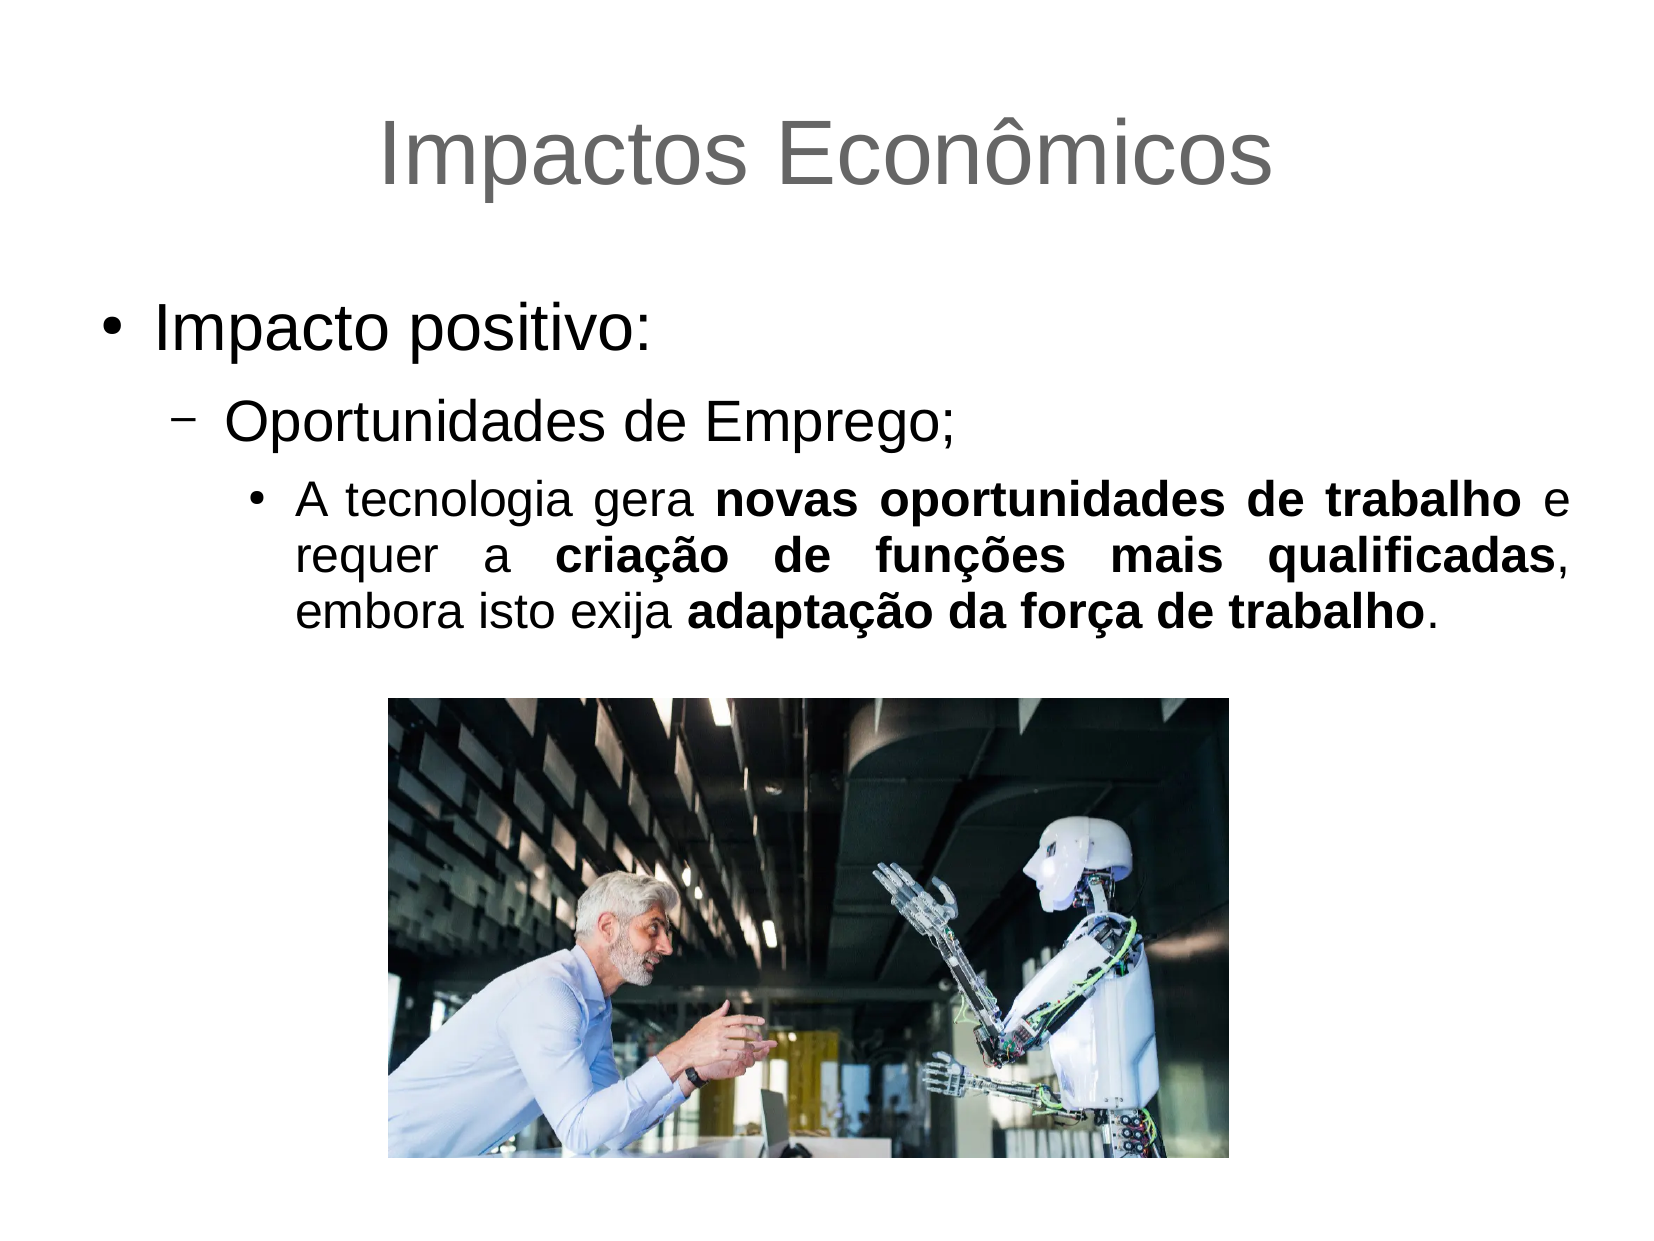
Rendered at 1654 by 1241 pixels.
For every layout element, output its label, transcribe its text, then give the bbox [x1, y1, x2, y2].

picture [388, 698, 1229, 1158]
list Impacto positivo: Oportunidades de Emprego; A tecnologia gera novas oportunidades de trabalho e requer a criação de funções mais qualificadas, embora isto exija adaptação da força de trabalho. [82, 290, 1571, 1158]
title Impactos Econômicos [82, 49, 1571, 257]
